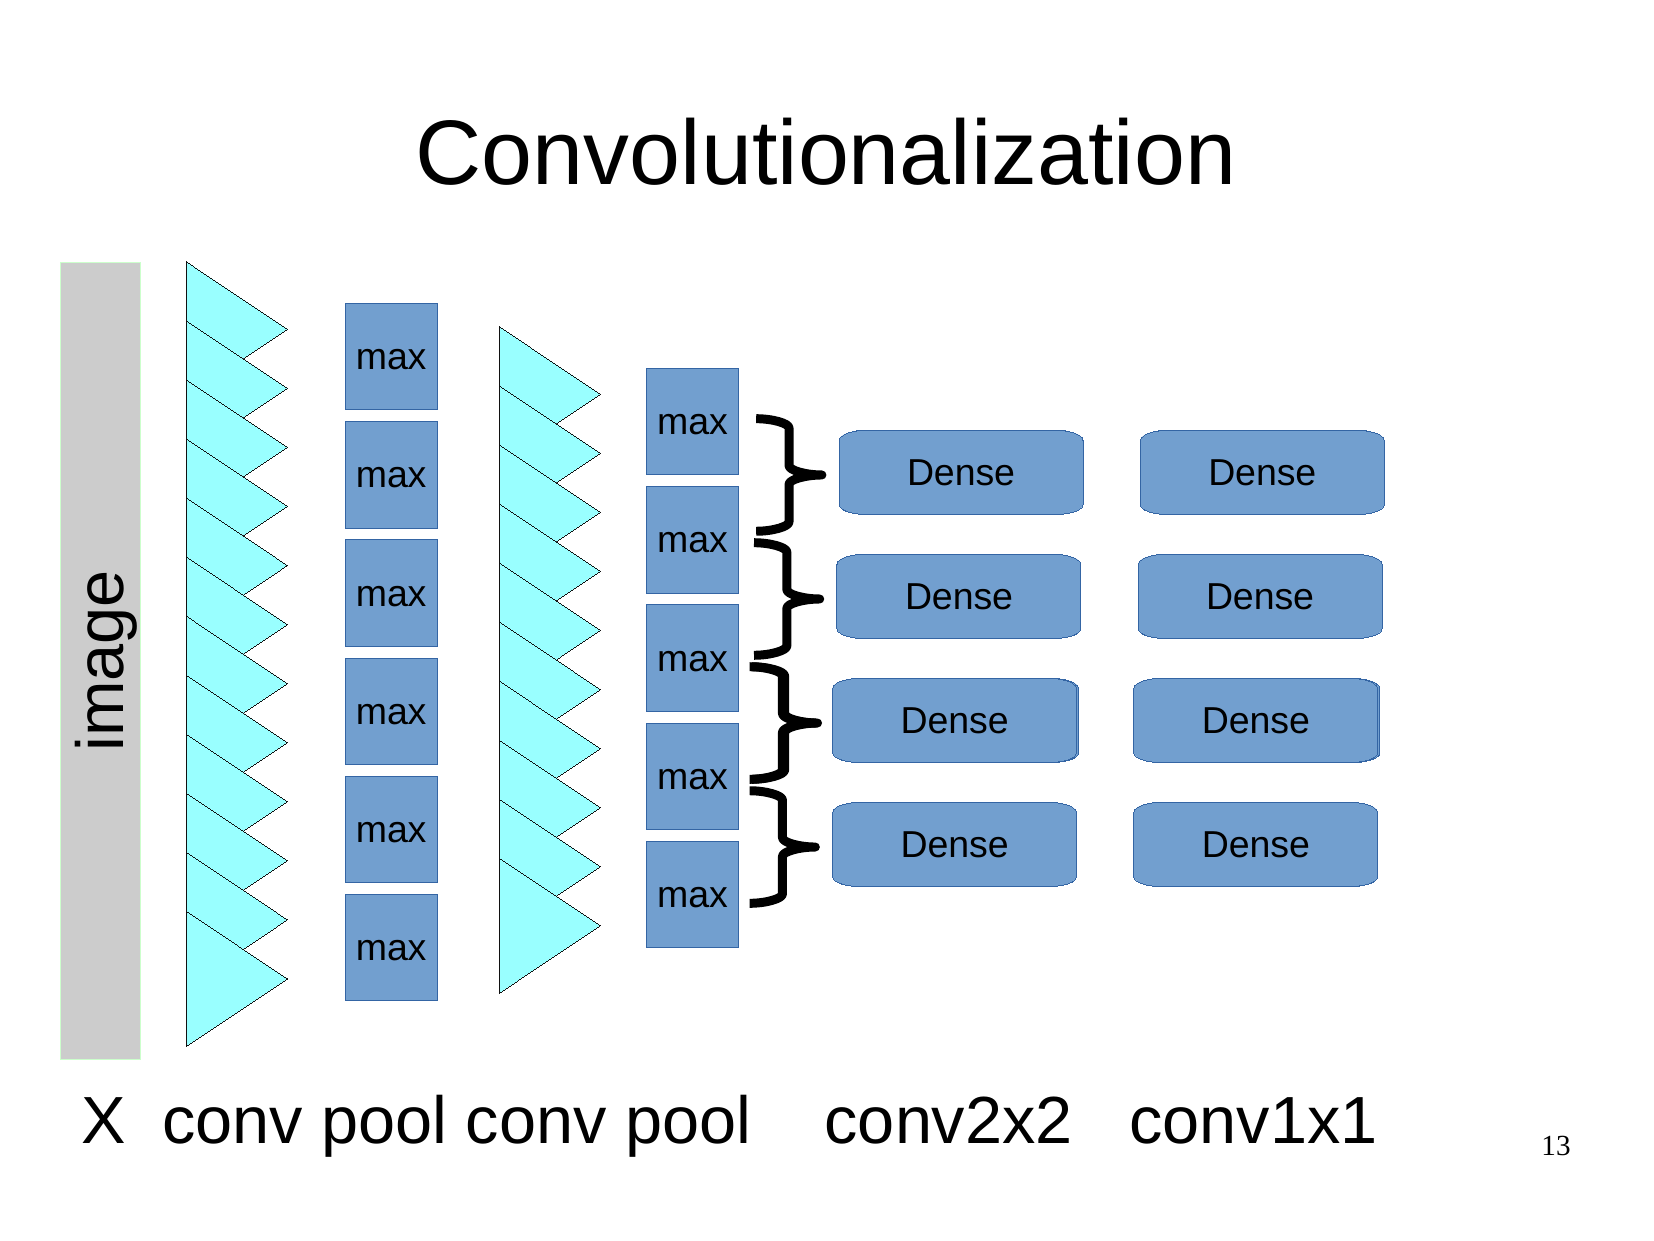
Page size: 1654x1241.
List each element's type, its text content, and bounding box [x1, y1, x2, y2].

text_box max [345, 421, 438, 529]
text_box max [345, 894, 438, 1001]
text_box Dense [836, 554, 1081, 639]
text_box Dense [1138, 554, 1383, 639]
text_box max [646, 368, 739, 475]
list X conv pool conv pool conv2x2 conv1x1 [10, 1082, 1440, 1241]
text_box max [646, 604, 739, 712]
text_box Dense [832, 802, 1077, 887]
text_box Dense [839, 430, 1084, 515]
text_box Dense [1133, 678, 1378, 763]
text_box max [345, 658, 438, 765]
text_box max [646, 486, 739, 594]
text_box max [646, 841, 739, 948]
text_box Dense [1140, 430, 1385, 515]
text_box Dense [832, 678, 1077, 763]
text_box [186, 261, 288, 1047]
text_box Dense [1133, 802, 1378, 887]
title Convolutionalization [82, 49, 1571, 257]
text_box max [345, 303, 438, 410]
text_box image [60, 262, 141, 1060]
text_box max [345, 539, 438, 647]
text_box [499, 326, 601, 994]
text_box max [646, 723, 739, 830]
text_box max [345, 776, 438, 883]
